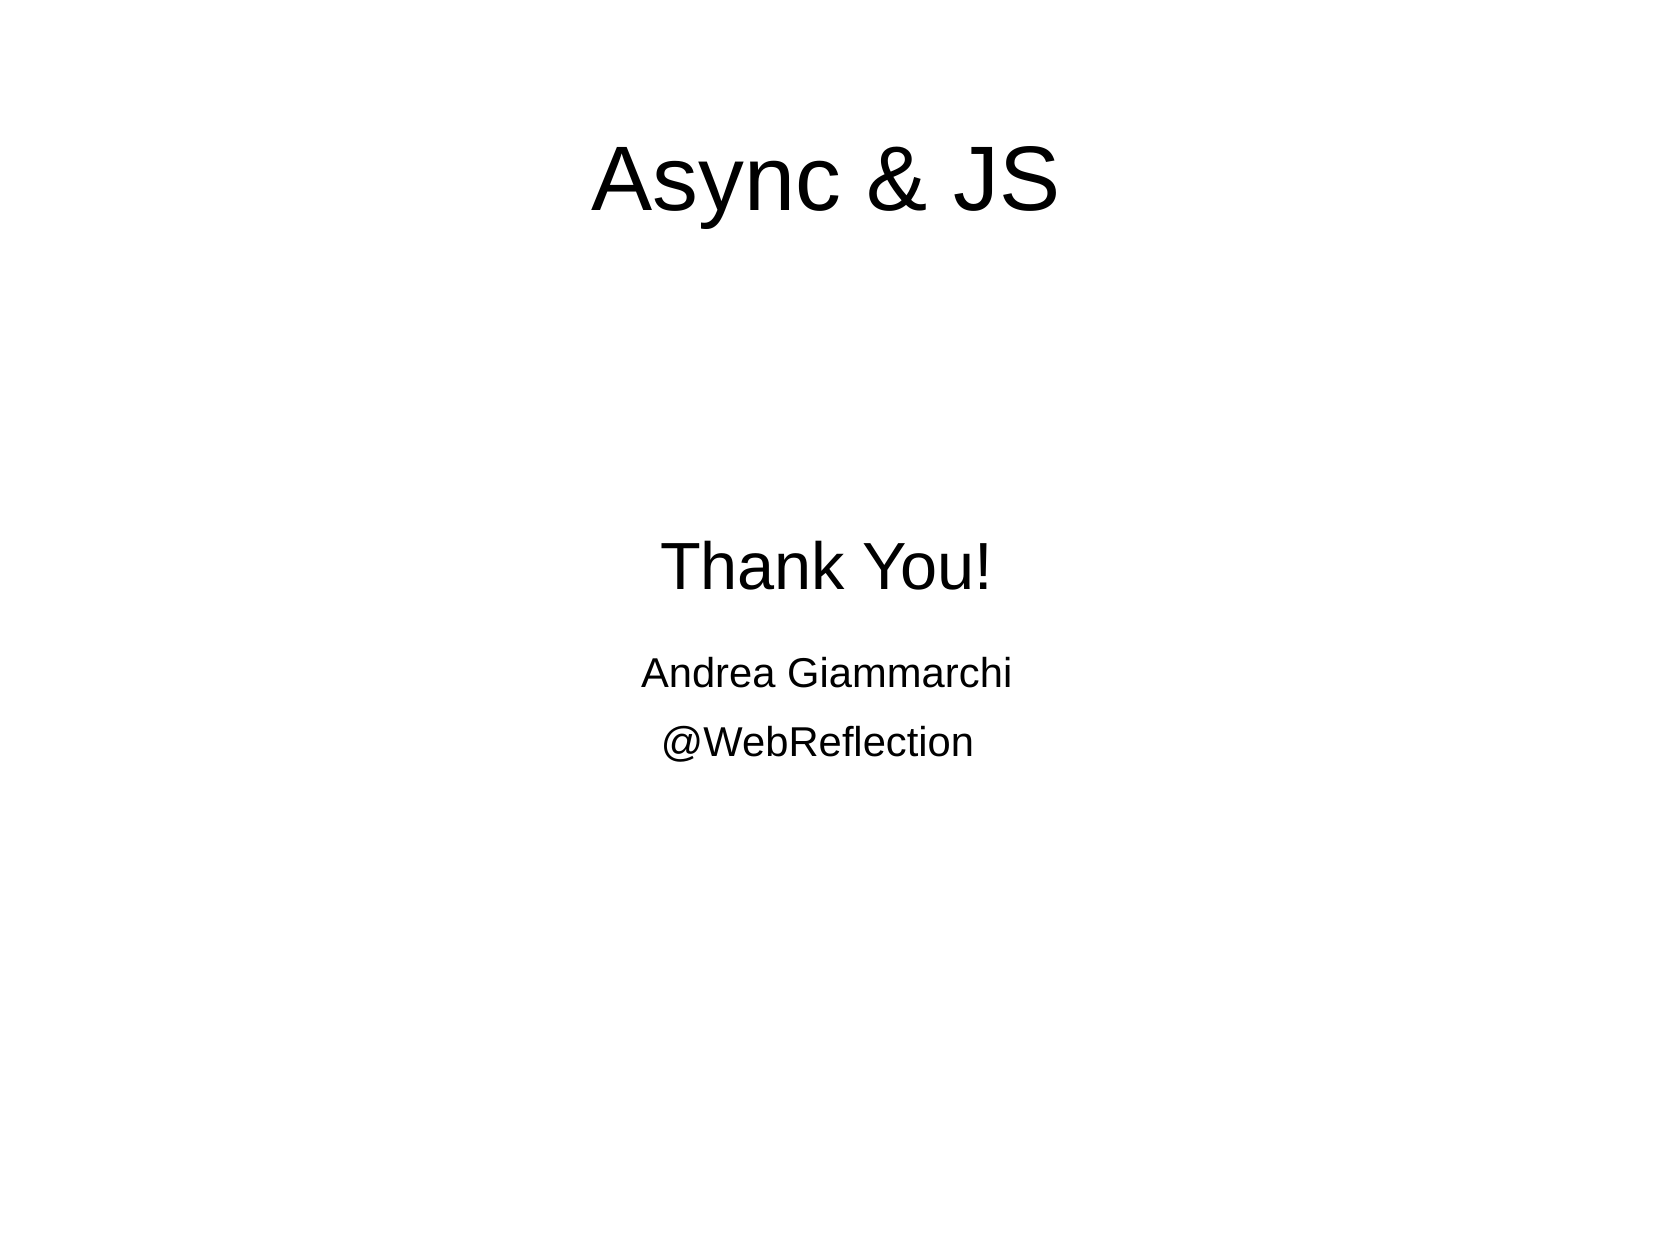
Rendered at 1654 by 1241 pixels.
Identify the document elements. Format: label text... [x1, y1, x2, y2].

subtitle Thank You! Andrea Giammarchi @WebReflection [82, 290, 1571, 1010]
title Async & JS [82, 49, 1571, 257]
